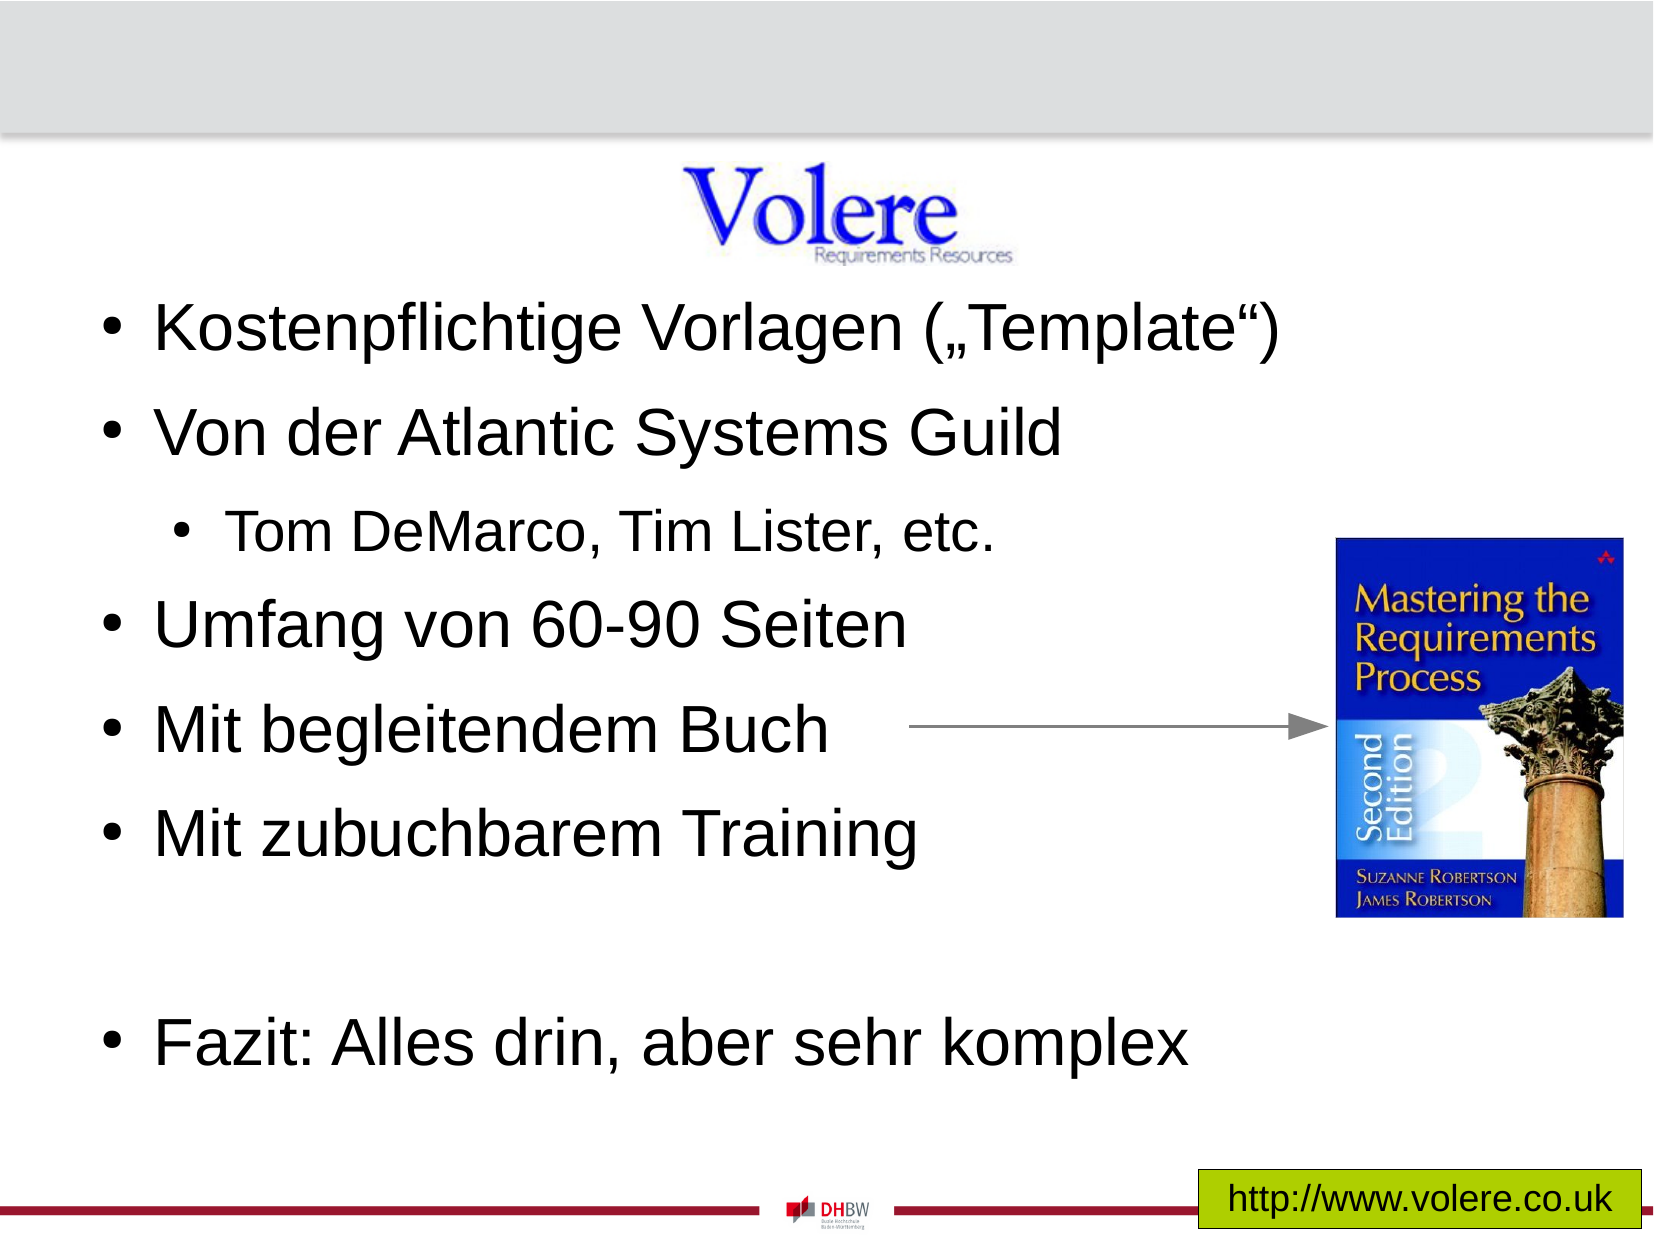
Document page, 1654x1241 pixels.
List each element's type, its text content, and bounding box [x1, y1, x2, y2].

text_box http://www.volere.co.uk [1198, 1169, 1642, 1229]
list Kostenpflichtige Vorlagen („Template“) Von der Atlantic Systems Guild Tom DeMarco, Tim Lister, etc. Umfang von 60-90 Seiten Mit begleitendem Buch Mit zubuchbarem Training Fazit: Alles drin, aber sehr komplex [82, 290, 1571, 1080]
title Volere [82, 147, 1571, 257]
picture [0, 1, 1654, 1237]
